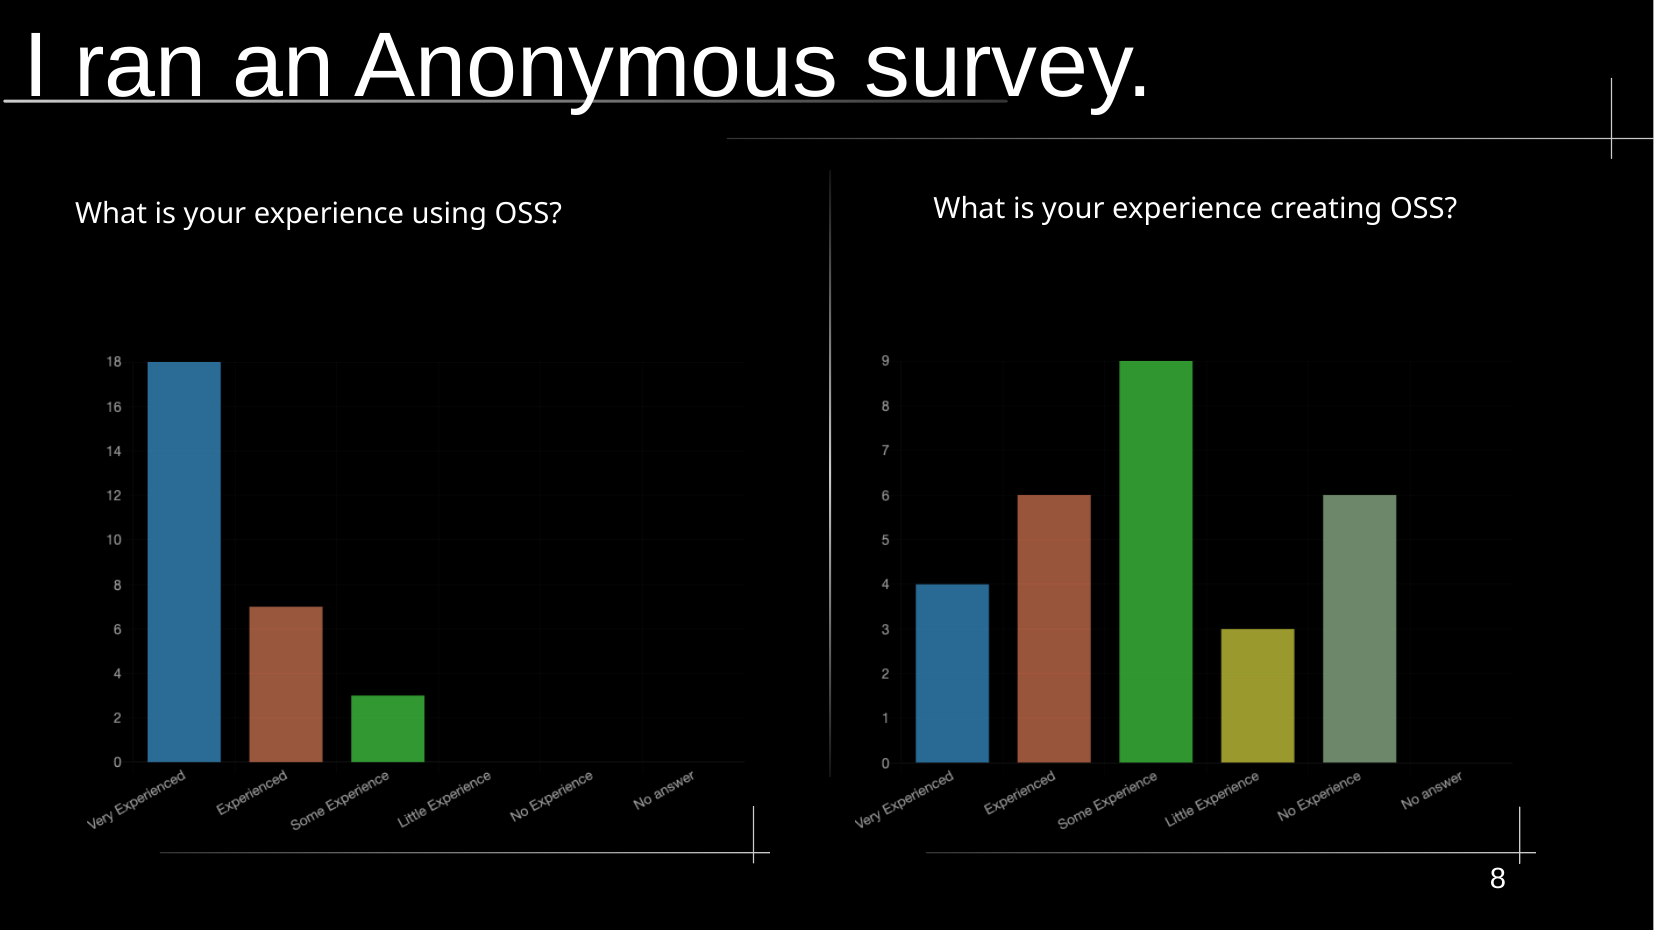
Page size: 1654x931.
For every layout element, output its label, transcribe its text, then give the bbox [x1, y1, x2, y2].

list What is your experience using OSS? [75, 192, 802, 451]
picture [87, 355, 748, 851]
picture [855, 354, 1516, 850]
list What is your experience creating OSS? [862, 187, 1589, 445]
title I ran an Anonymous survey. [23, 11, 1589, 119]
